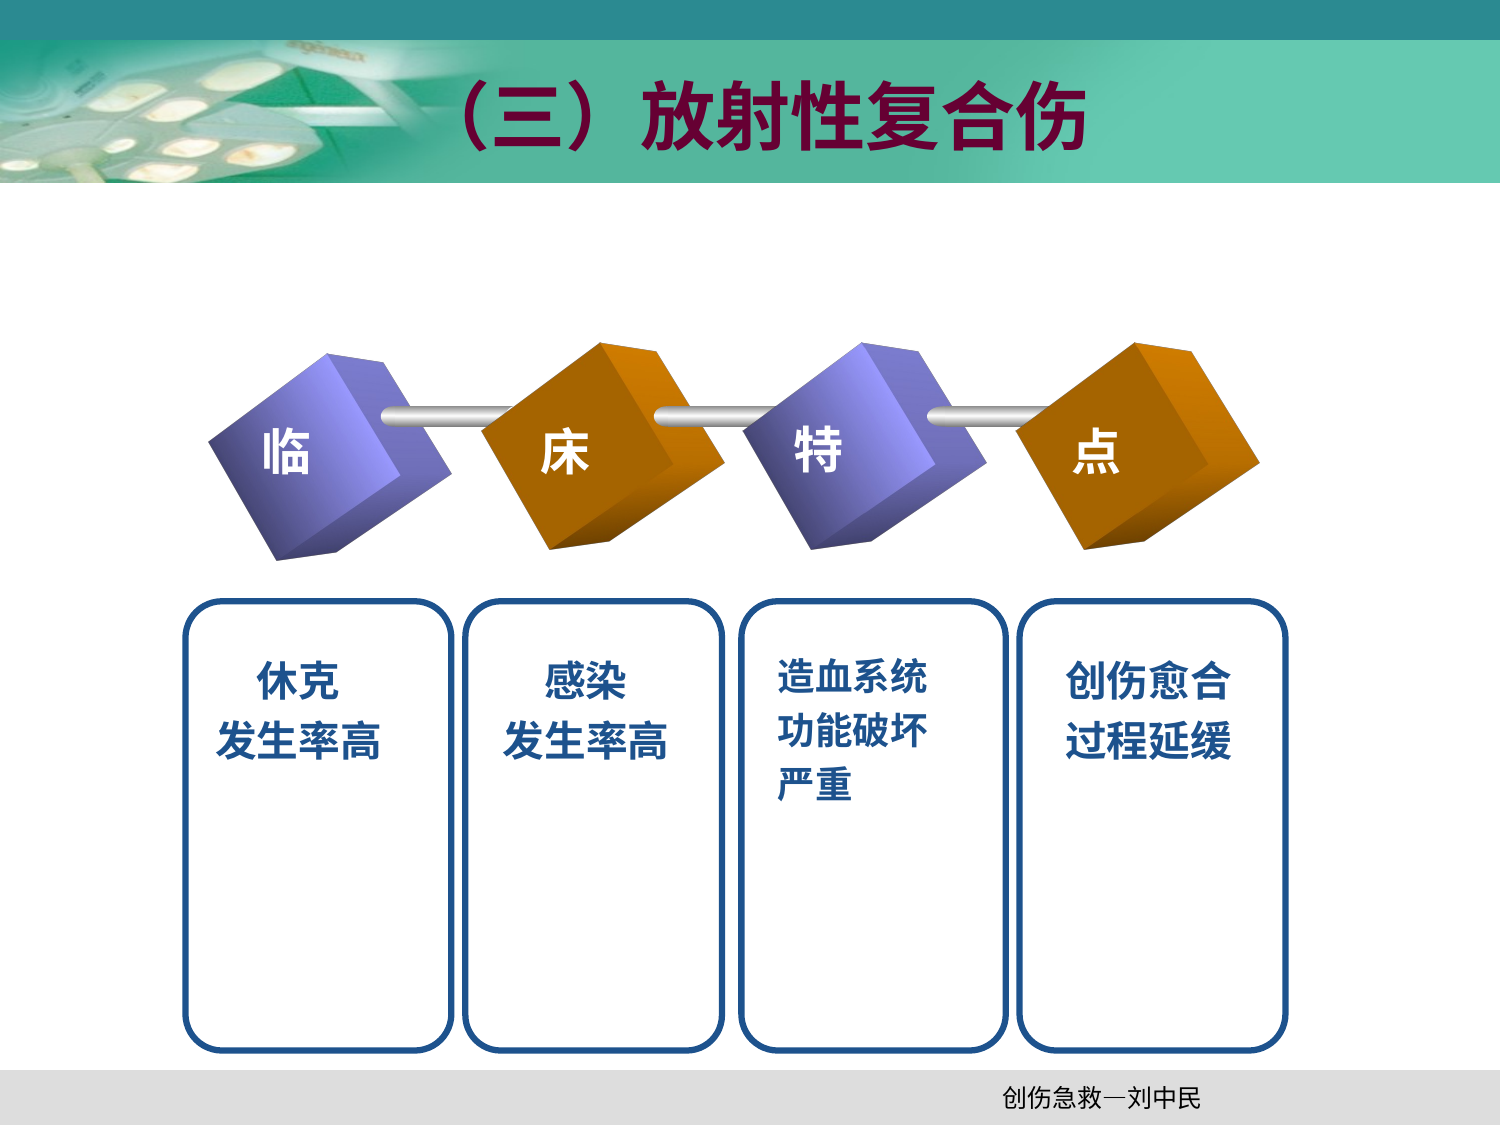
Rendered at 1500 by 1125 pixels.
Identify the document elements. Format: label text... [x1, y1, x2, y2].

text_box [653, 344, 934, 549]
text_box 创伤愈合过程延缓 [1050, 637, 1250, 772]
title （三）放射性复合伤 [87, 62, 1388, 155]
text_box 特 [779, 411, 867, 486]
text_box 床 [525, 413, 616, 488]
text_box 造血系统功能破坏严重 [763, 637, 975, 814]
text_box 创伤急救—刘中民 [987, 1074, 1463, 1125]
text_box 点 [1057, 413, 1148, 488]
text_box [380, 344, 672, 549]
text_box [209, 355, 399, 559]
text_box [927, 344, 1207, 549]
text_box 感染 发生率高 [487, 638, 699, 823]
text_box 休克 发生率高 [200, 637, 425, 772]
text_box 临 [247, 413, 338, 488]
